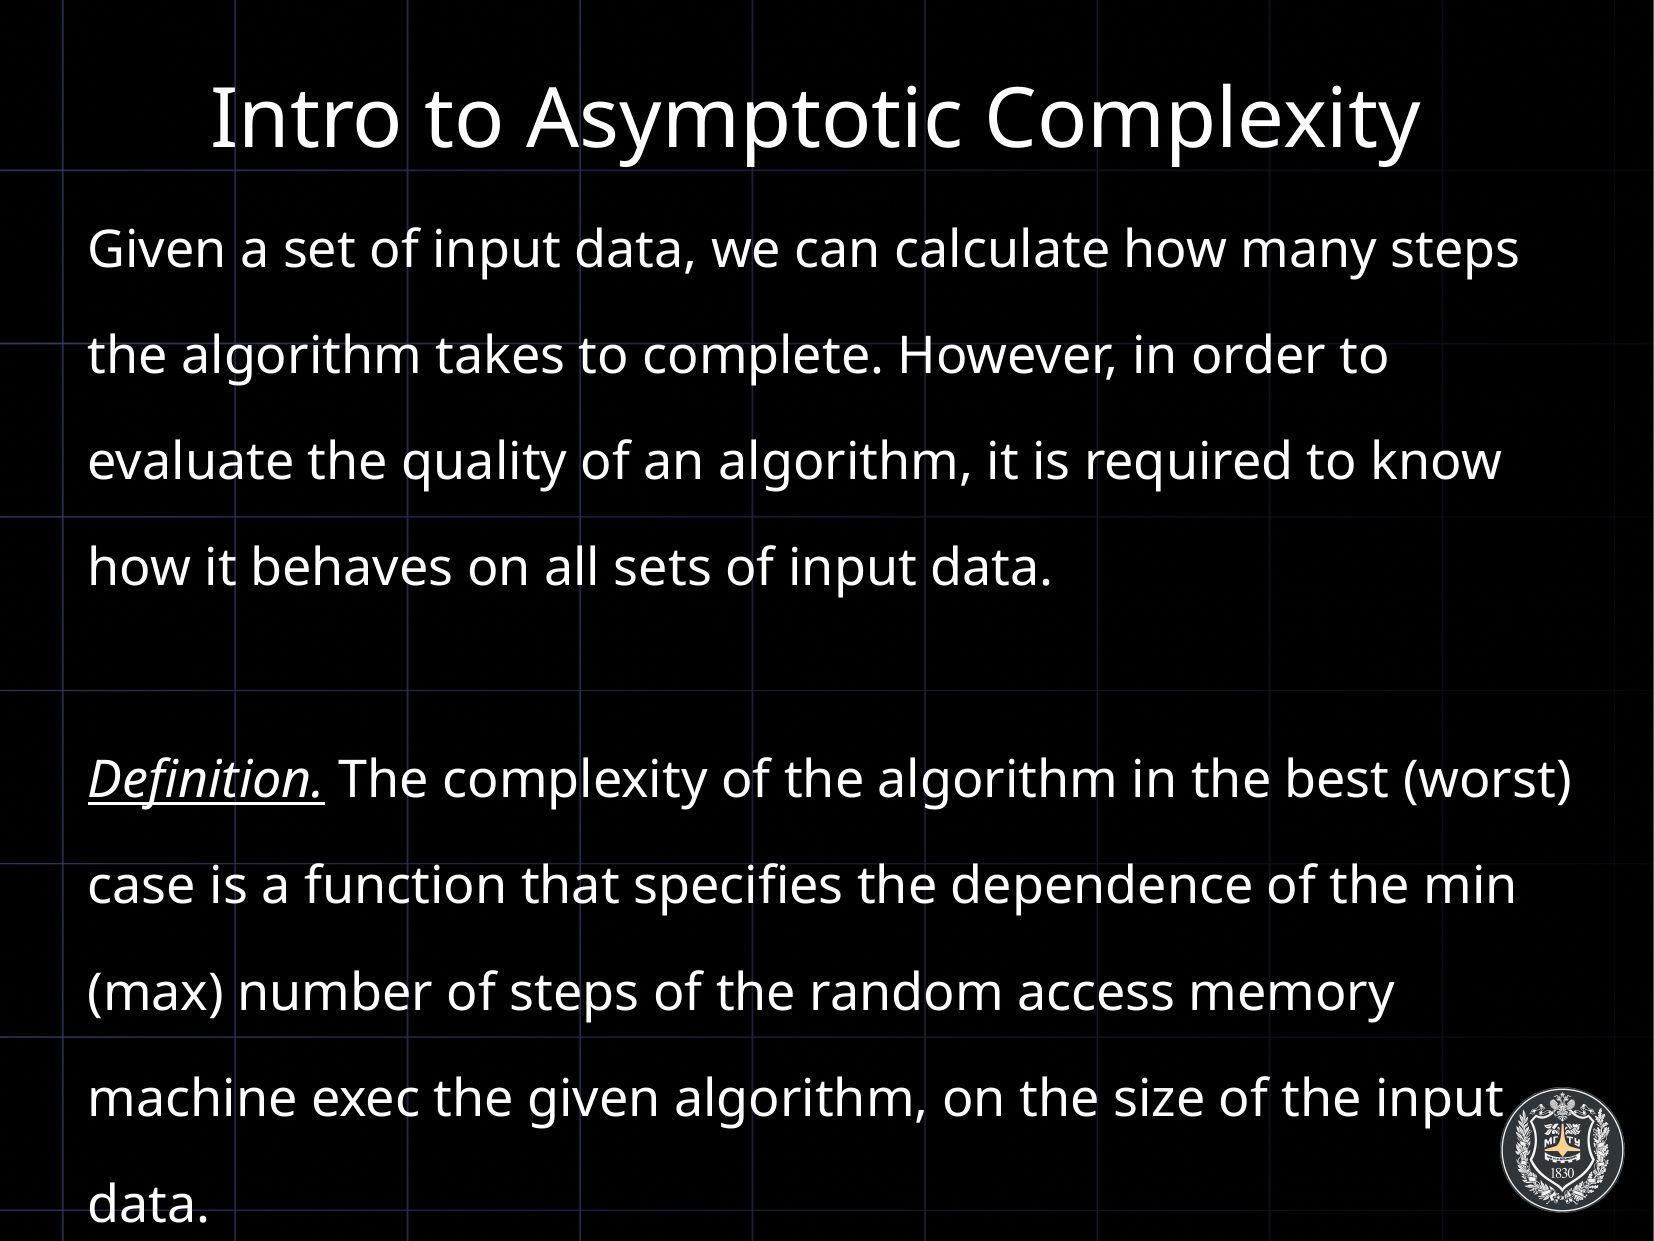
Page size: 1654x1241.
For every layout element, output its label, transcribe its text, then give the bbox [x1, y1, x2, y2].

text_box Given a set of input data, we can calculate how many steps the algorithm takes to complete. However, in order to evaluate the quality of an algorithm, it is required to know how it behaves on all sets of input data. Definition. The complexity of the algorithm in the best (worst) case is a function that specifies the dependence of the min (max) number of steps of the random access memory machine exec the given algorithm, on the size of the input data. [37, 168, 1613, 1241]
title Intro to Asymptotic Complexity [82, 37, 1571, 168]
picture [0, 0, 1654, 1241]
